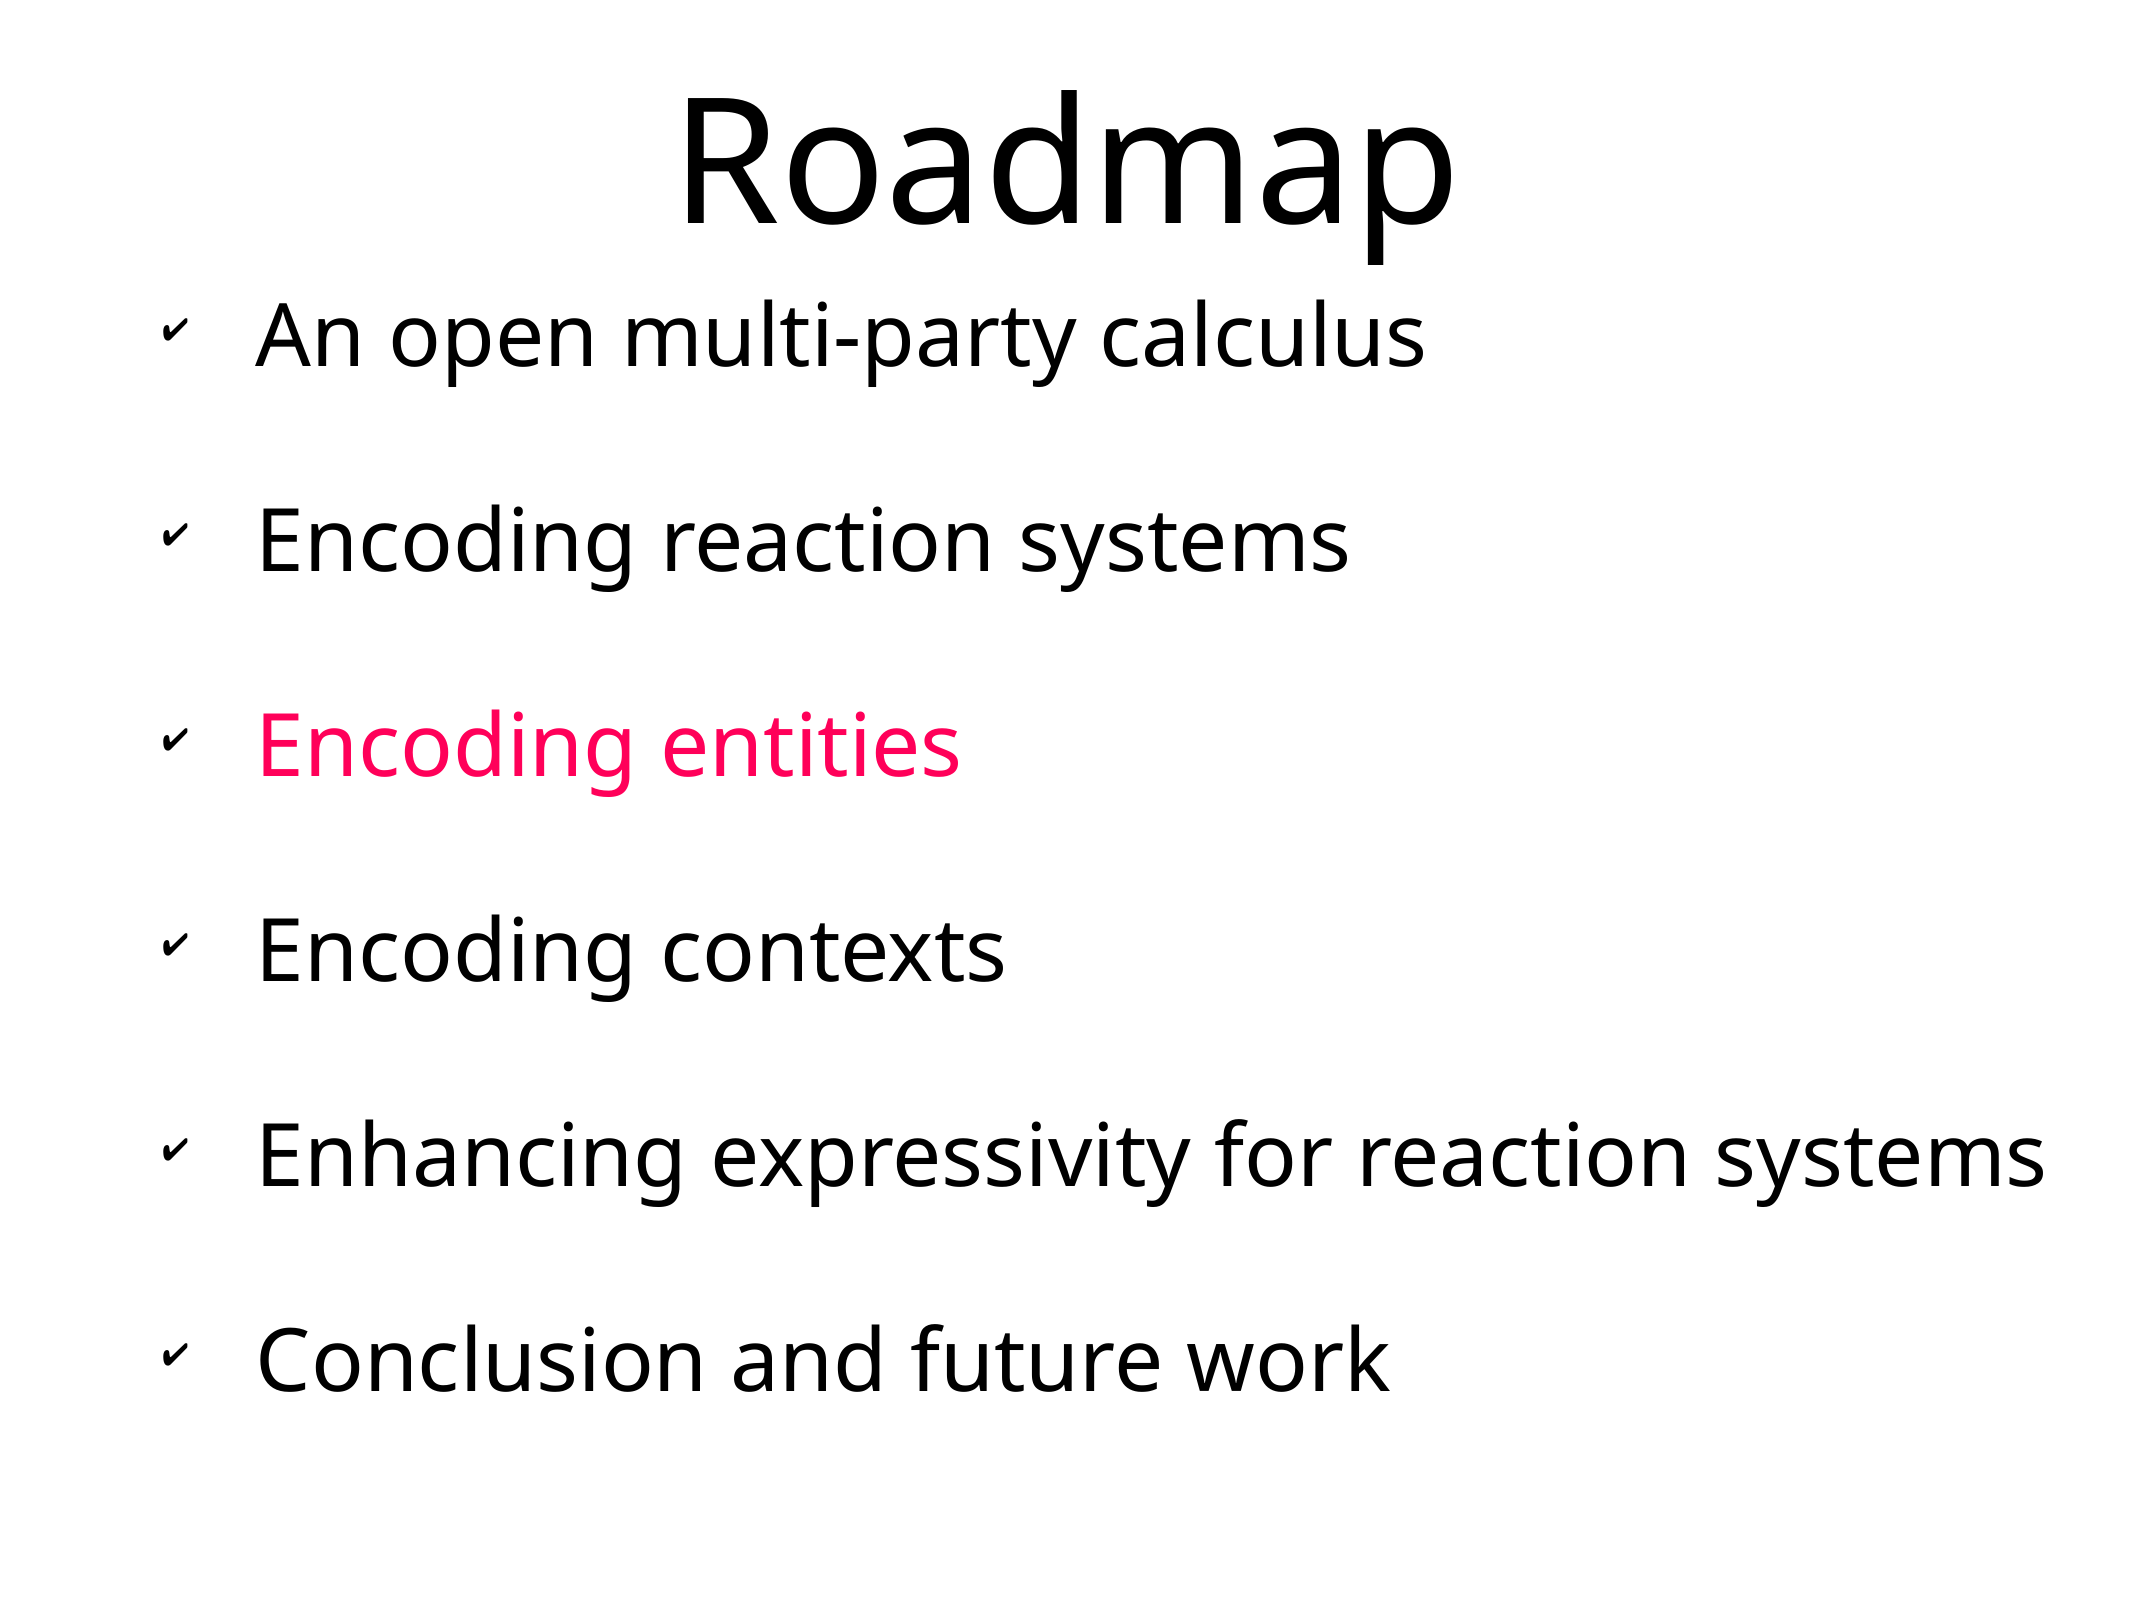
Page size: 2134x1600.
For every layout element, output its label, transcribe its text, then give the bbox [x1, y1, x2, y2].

list An open multi-party calculus Encoding reaction systems Encoding entities Encoding contexts Enhancing expressivity for reaction systems Conclusion and future work [30, 271, 2086, 1548]
title Roadmap [208, 41, 1925, 271]
